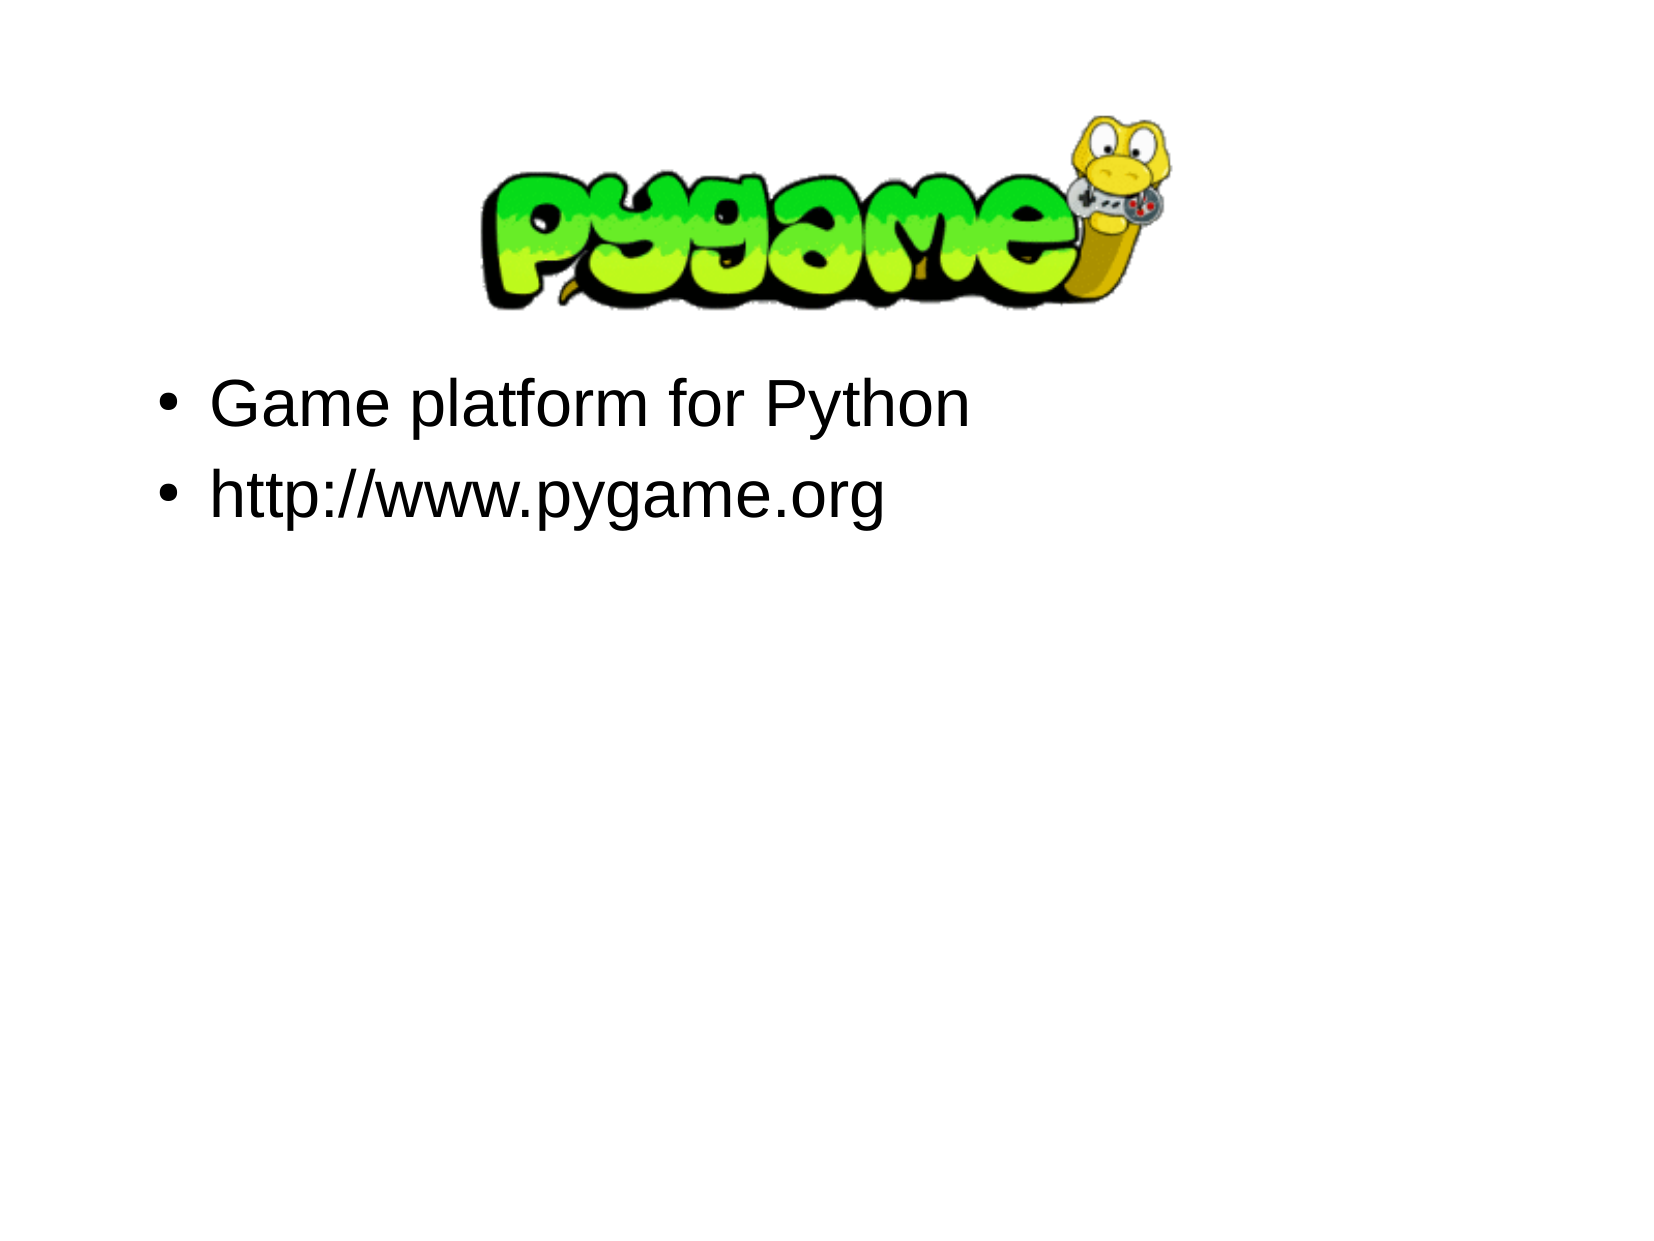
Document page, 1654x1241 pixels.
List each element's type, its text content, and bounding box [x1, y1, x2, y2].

list Game platform for Python http://www.pygame.org [124, 358, 1530, 1103]
picture [477, 110, 1177, 317]
